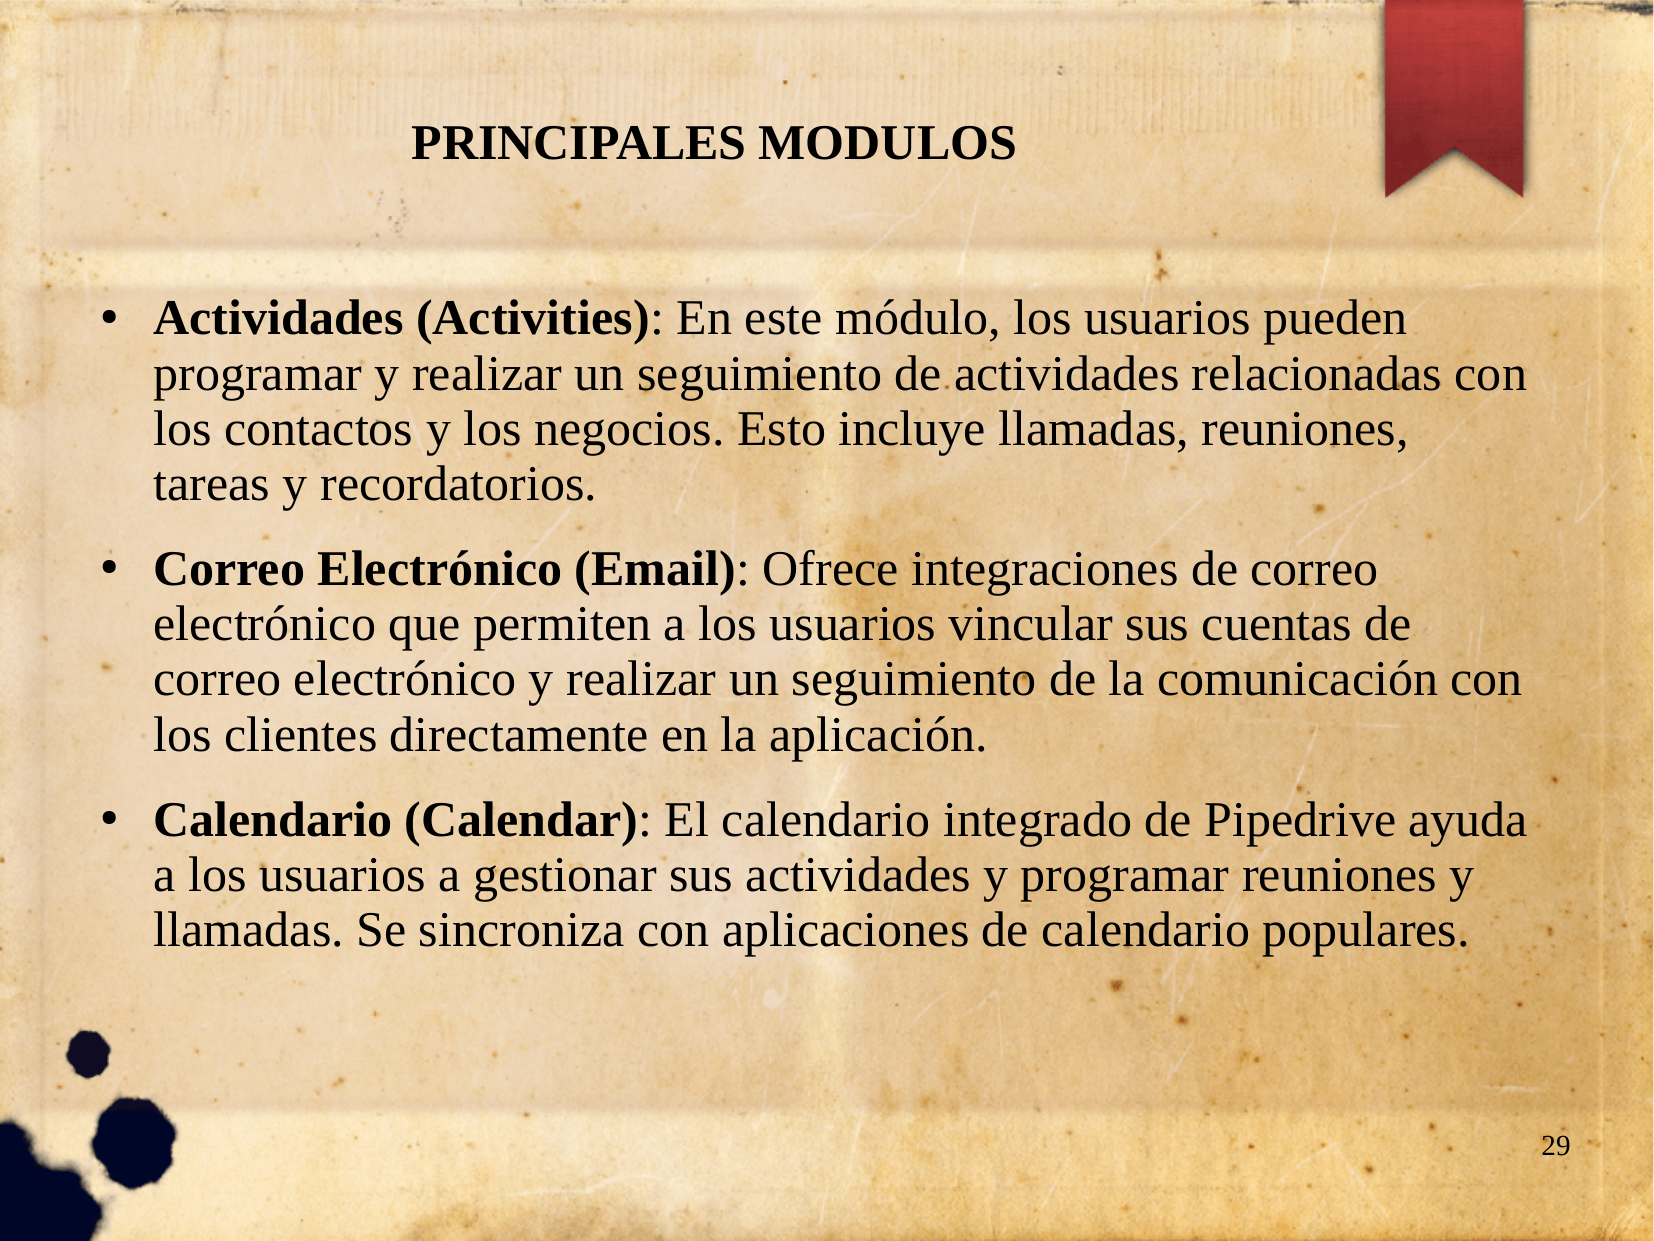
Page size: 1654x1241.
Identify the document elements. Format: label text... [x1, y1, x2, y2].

title PRINCIPALES MODULOS [82, 49, 1347, 237]
list Actividades (Activities): En este módulo, los usuarios pueden programar y realizar un seguimiento de actividades relacionadas con los contactos y los negocios. Esto incluye llamadas, reuniones, tareas y recordatorios. Correo Electrónico (Email): Ofrece integraciones de correo electrónico que permiten a los usuarios vincular sus cuentas de correo electrónico y realizar un seguimiento de la comunicación con los clientes directamente en la aplicación. Calendario (Calendar): El calendario integrado de Pipedrive ayuda a los usuarios a gestionar sus actividades y programar reuniones y llamadas. Se sincroniza con aplicaciones de calendario populares. [82, 290, 1538, 1010]
picture [0, 0, 1654, 1241]
